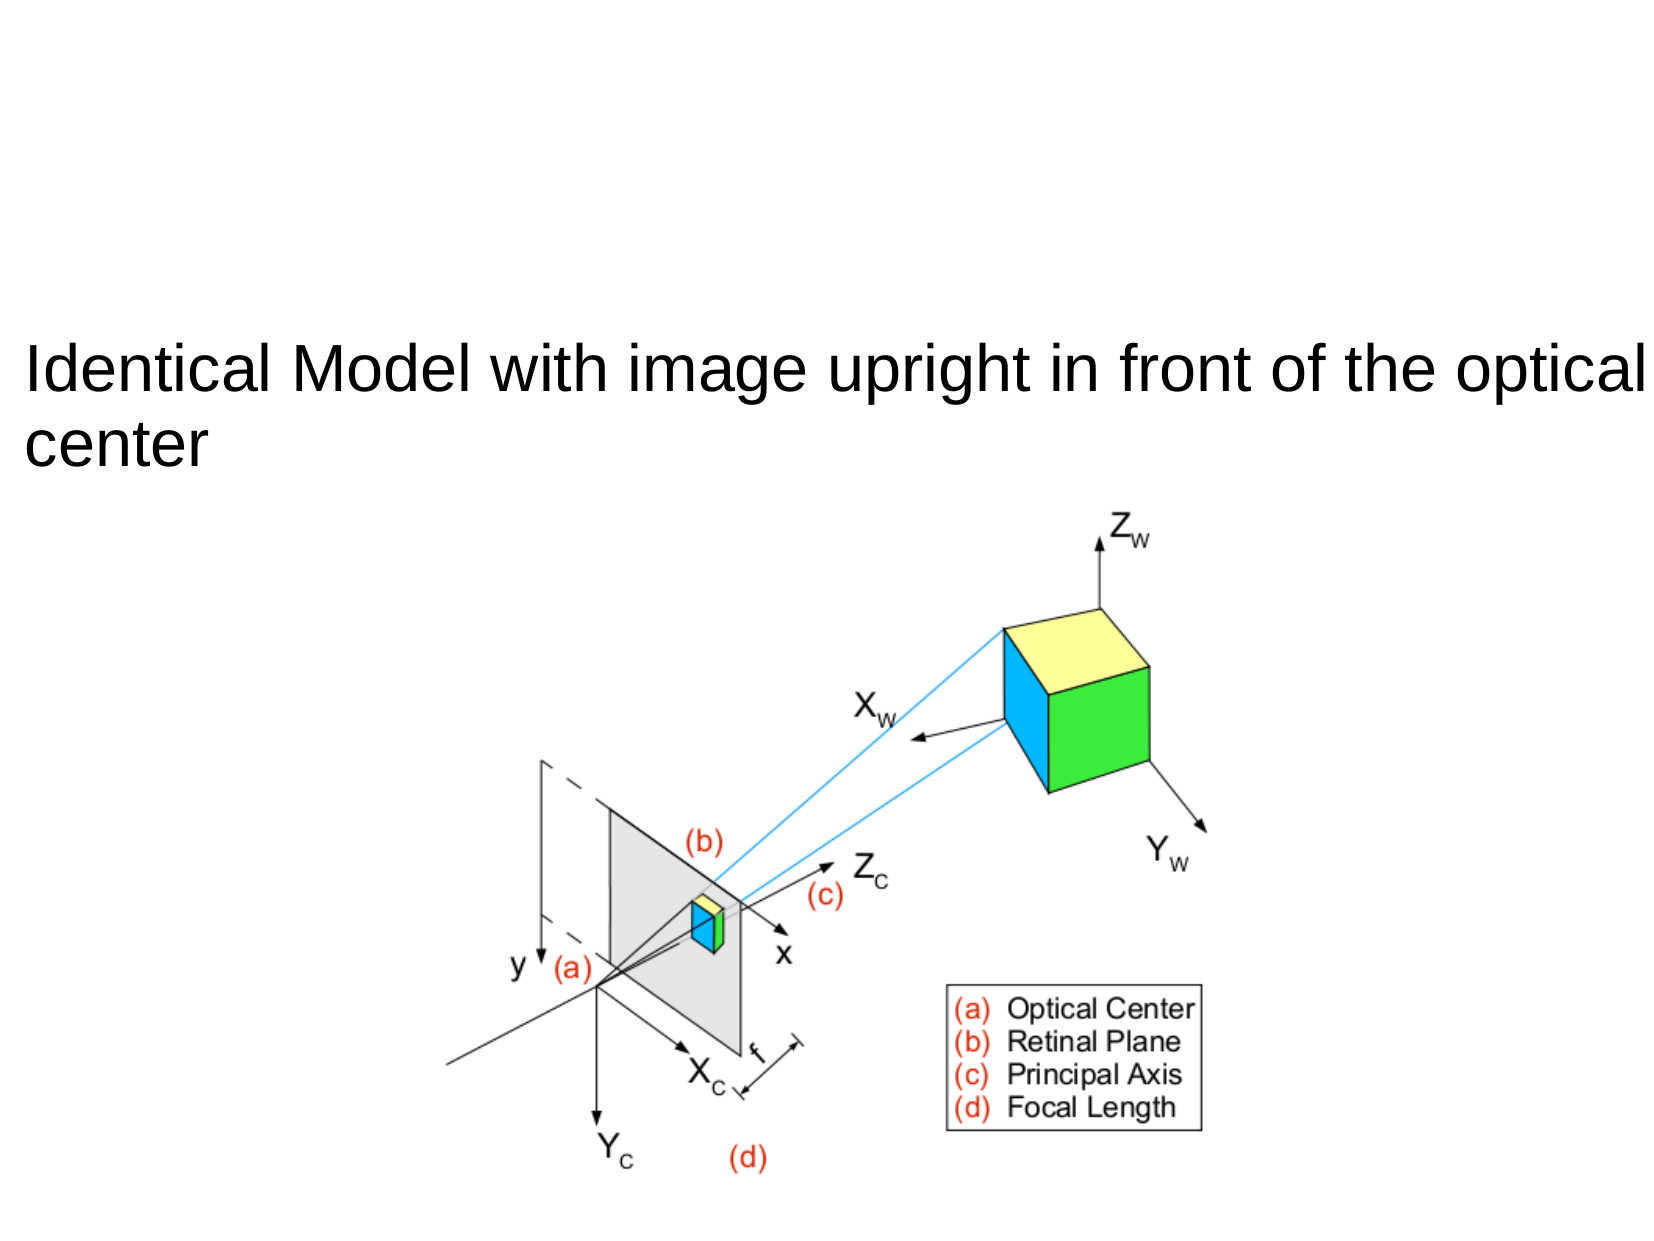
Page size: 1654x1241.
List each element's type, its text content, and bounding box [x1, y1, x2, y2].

picture [438, 495, 1223, 1183]
subtitle Identical Model with image upright in front of the optical center [25, 233, 1654, 579]
